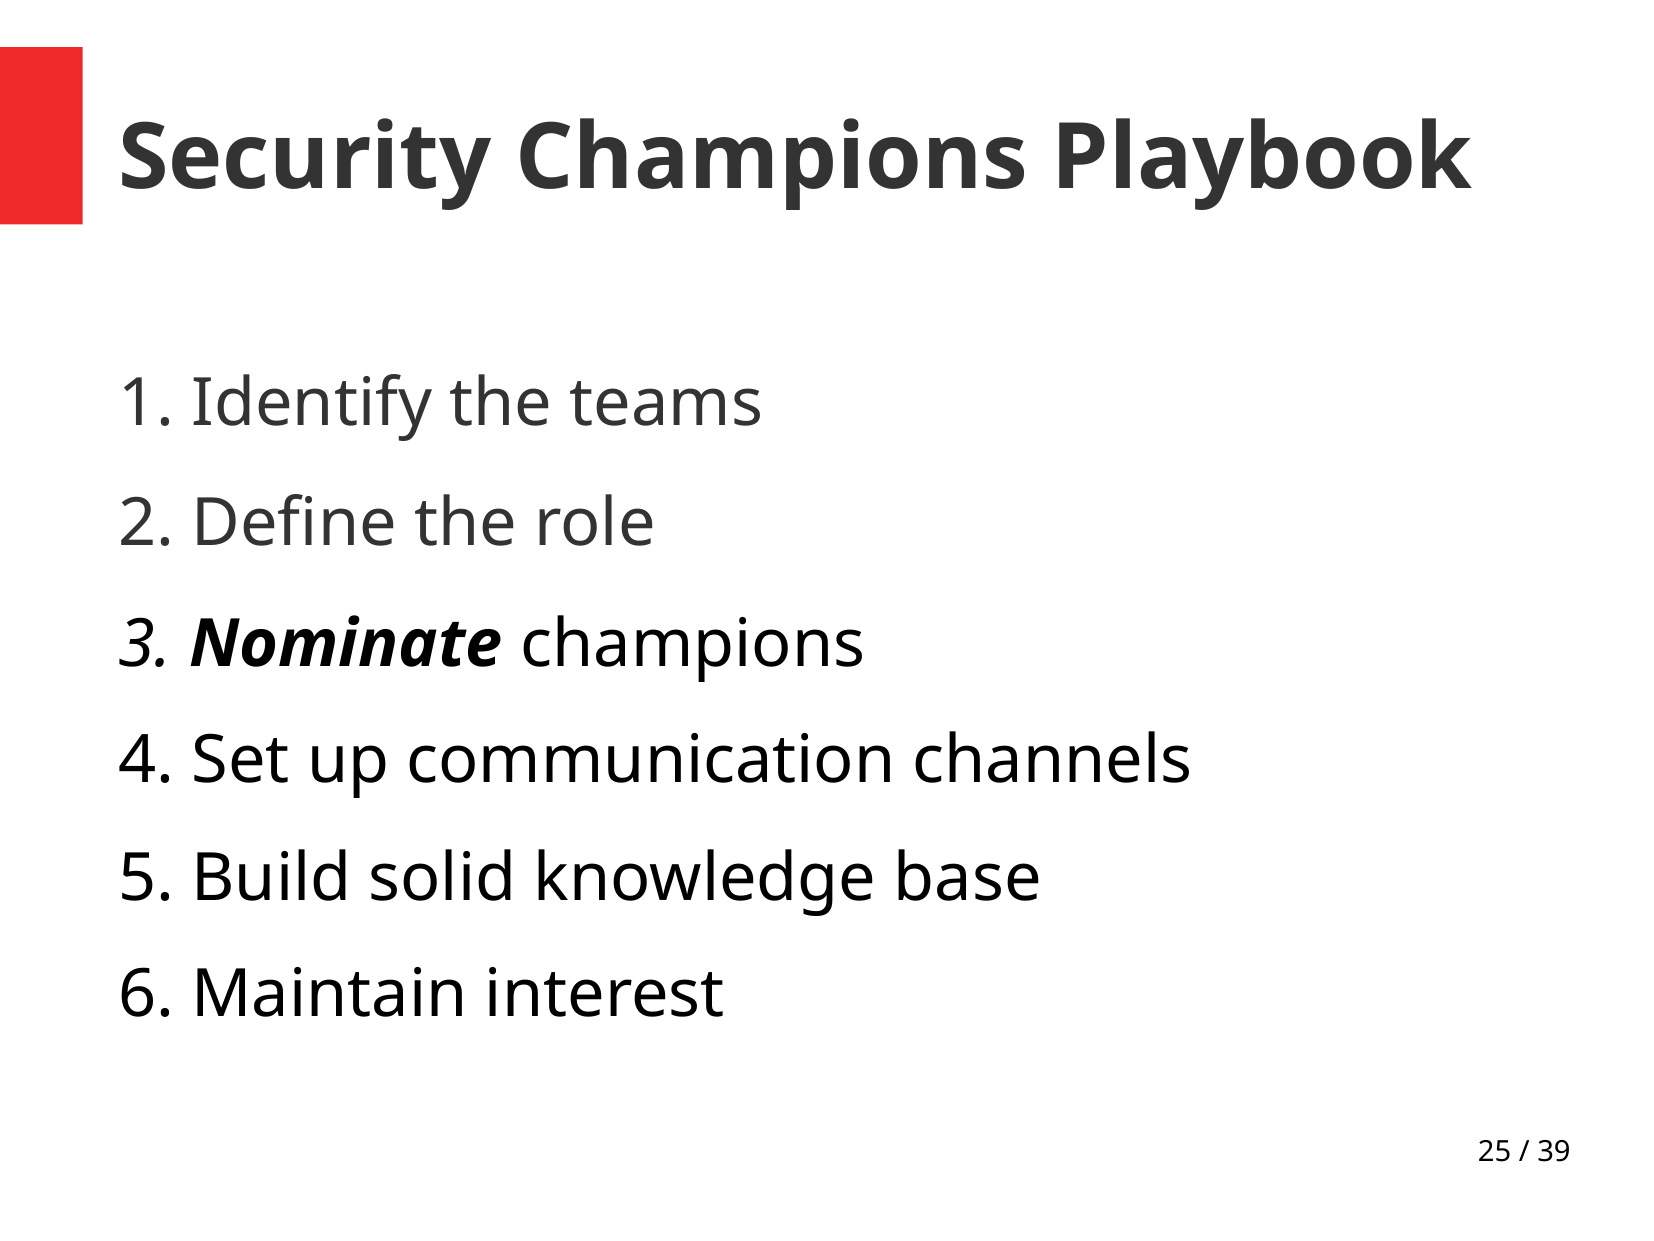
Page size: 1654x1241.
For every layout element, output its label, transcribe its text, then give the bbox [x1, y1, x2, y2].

list 1. Identify the teams 2. Define the role 3. Nominate champions 4. Set up communication channels 5. Build solid knowledge base 6. Maintain interest [118, 354, 1536, 1074]
title Security Champions Playbook [118, 23, 1571, 283]
